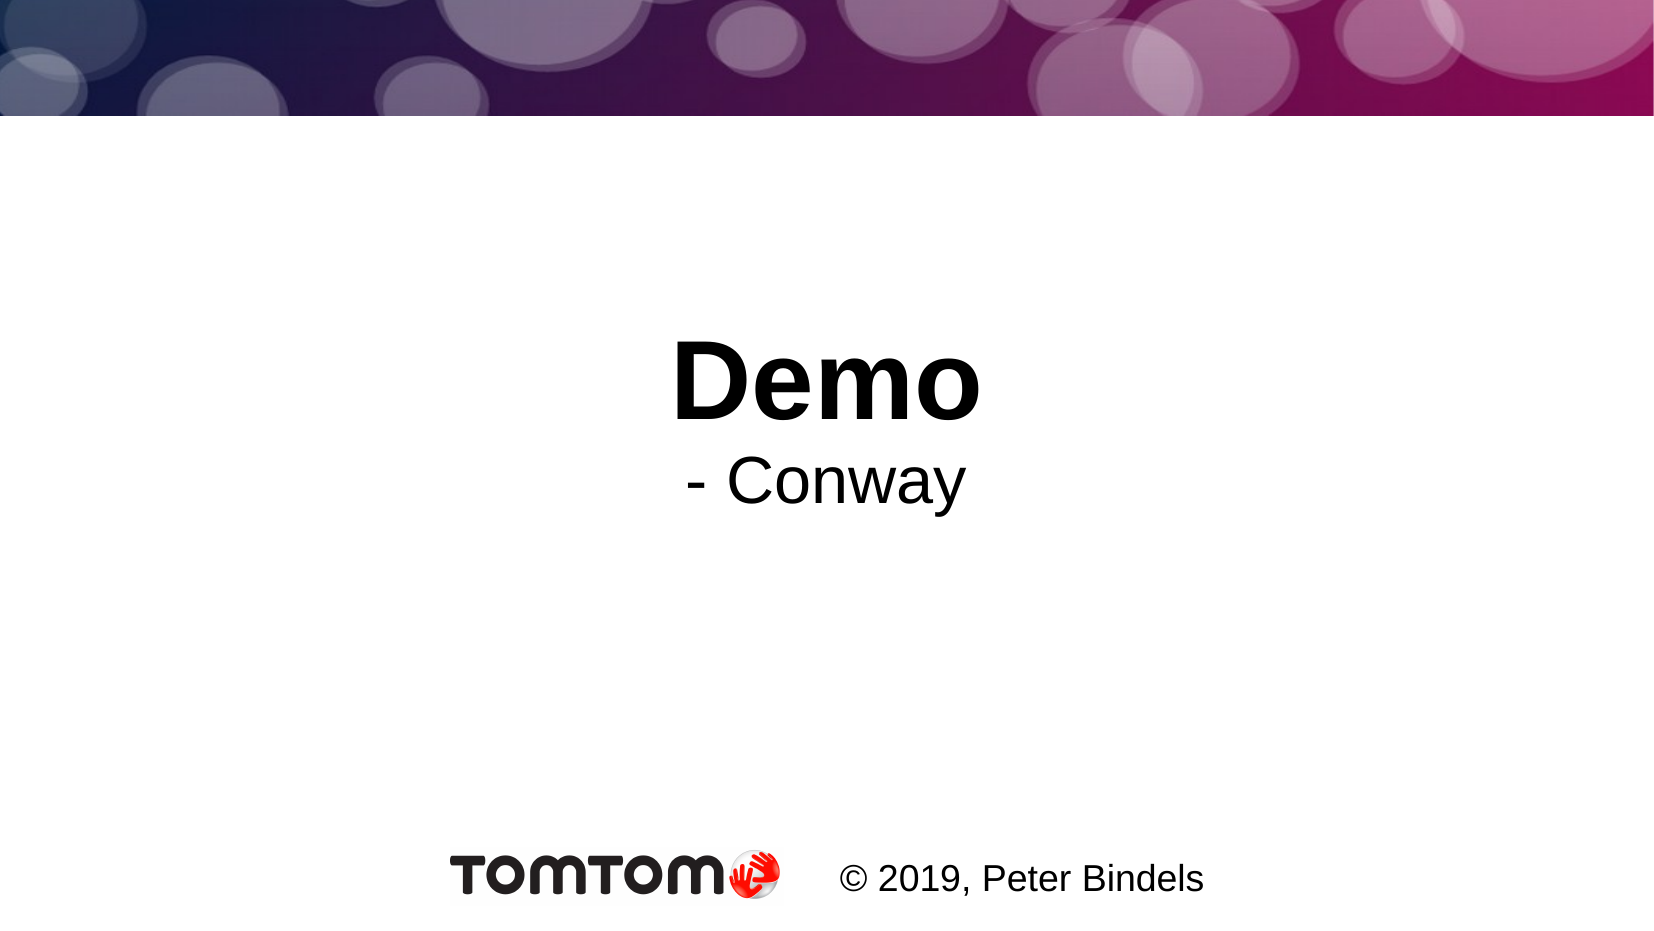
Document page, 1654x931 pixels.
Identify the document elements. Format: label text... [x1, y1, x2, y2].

subtitle Demo - Conway [82, 119, 1571, 717]
picture [0, 0, 1654, 116]
picture [450, 847, 784, 906]
